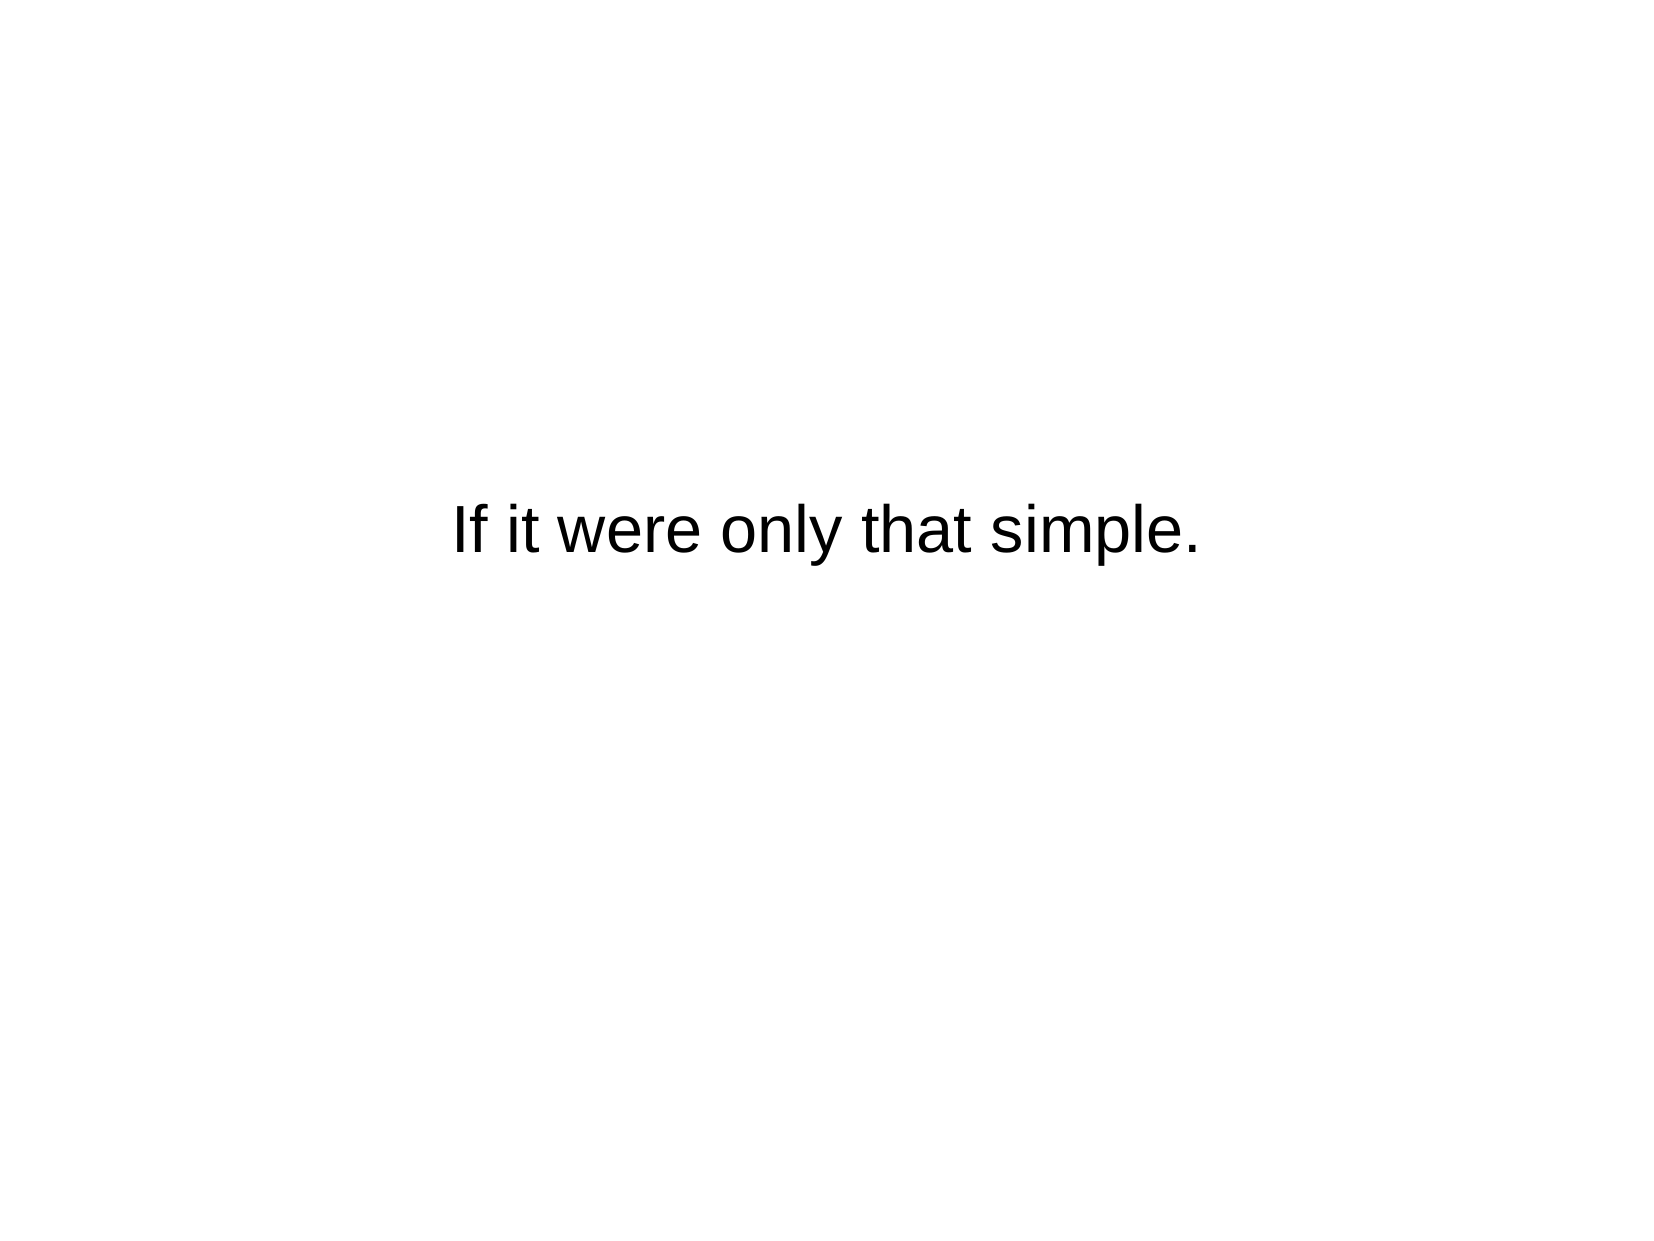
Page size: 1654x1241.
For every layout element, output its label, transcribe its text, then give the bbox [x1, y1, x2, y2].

subtitle If it were only that simple. [82, 49, 1571, 1010]
